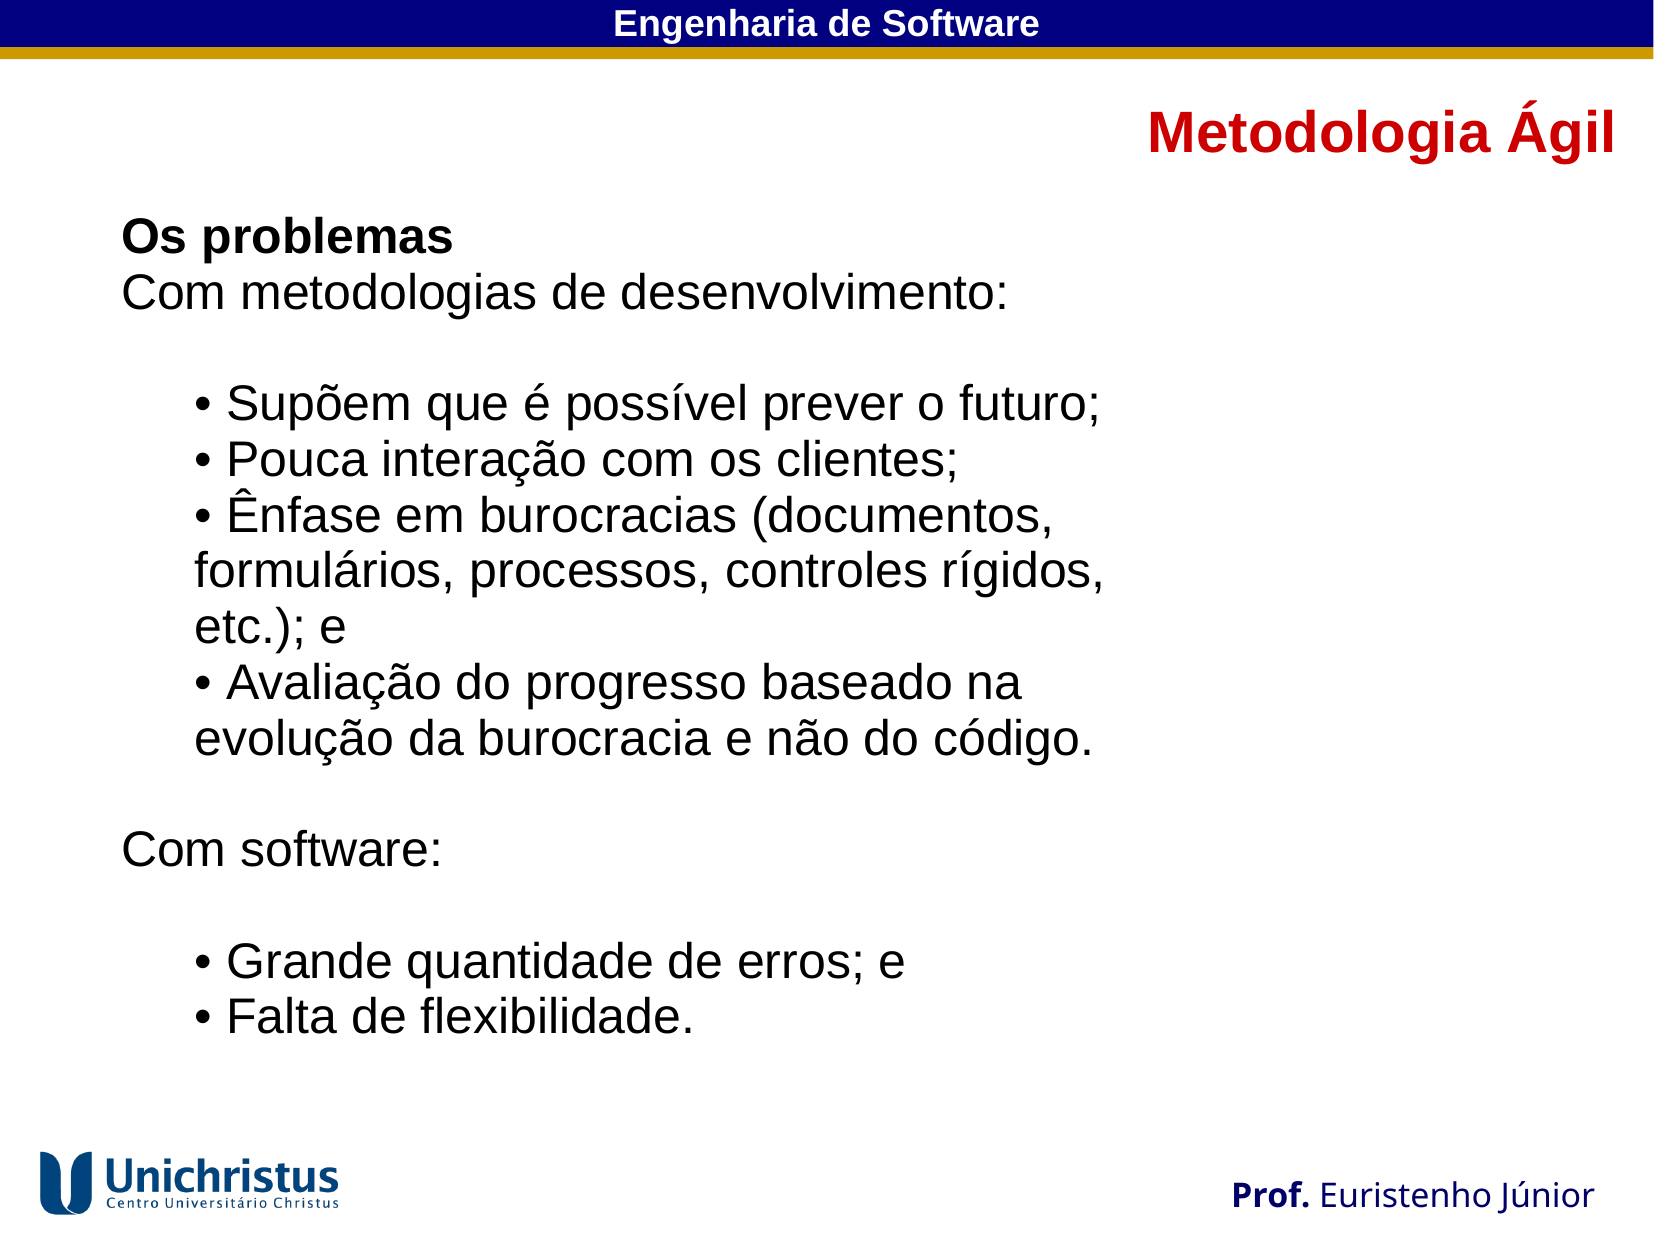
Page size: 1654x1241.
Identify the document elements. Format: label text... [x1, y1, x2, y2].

text_box Engenharia de Software [0, 0, 1654, 47]
text_box Metodologia Ágil [1133, 92, 1654, 173]
text_box Os problemas Com metodologias de desenvolvimento: • Supõem que é possível prever o futuro; • Pouca interação com os clientes; • Ênfase em burocracias (documentos, formulários, processos, controles rígidos, etc.); e • Avaliação do progresso baseado na evolução da burocracia e não do código. Com software: • Grande quantidade de erros; e • Falta de flexibilidade. [106, 200, 1571, 1052]
text_box [0, 47, 1654, 60]
text_box Prof. Euristenho Júnior [1216, 1163, 1654, 1224]
picture [35, 1148, 343, 1217]
